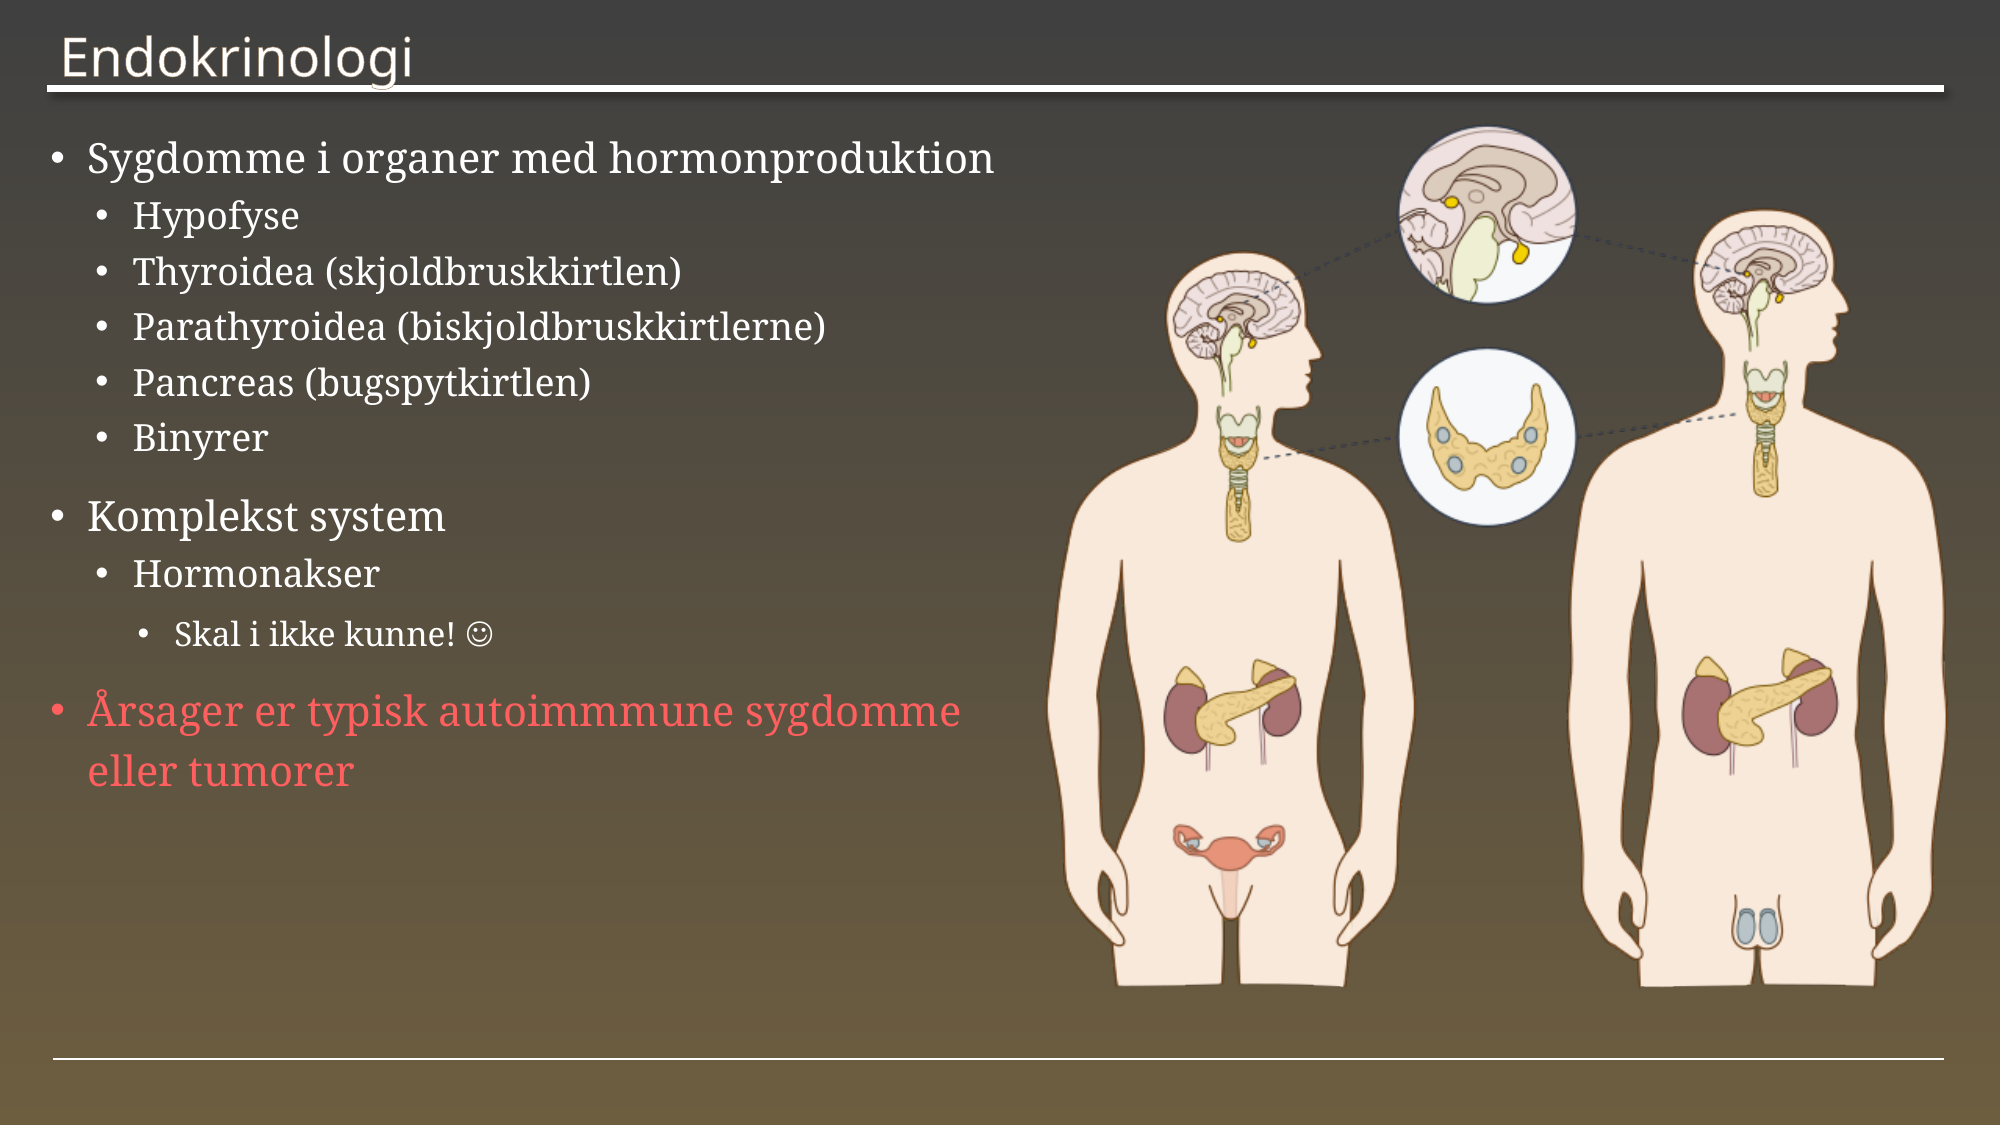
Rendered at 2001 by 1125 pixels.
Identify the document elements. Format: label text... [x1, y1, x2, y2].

list Sygdomme i organer med hormonproduktion Hypofyse Thyroidea (skjoldbruskkirtlen) Parathyroidea (biskjoldbruskkirtlerne) Pancreas (bugspytkirtlen) Binyrer Komplekst system Hormonakser Skal i ikke kunne!  Årsager er typisk autoimmmune sygdomme eller tumorer [50, 121, 999, 1004]
title Endokrinologi [59, 29, 1021, 89]
picture [1009, 88, 1985, 1026]
